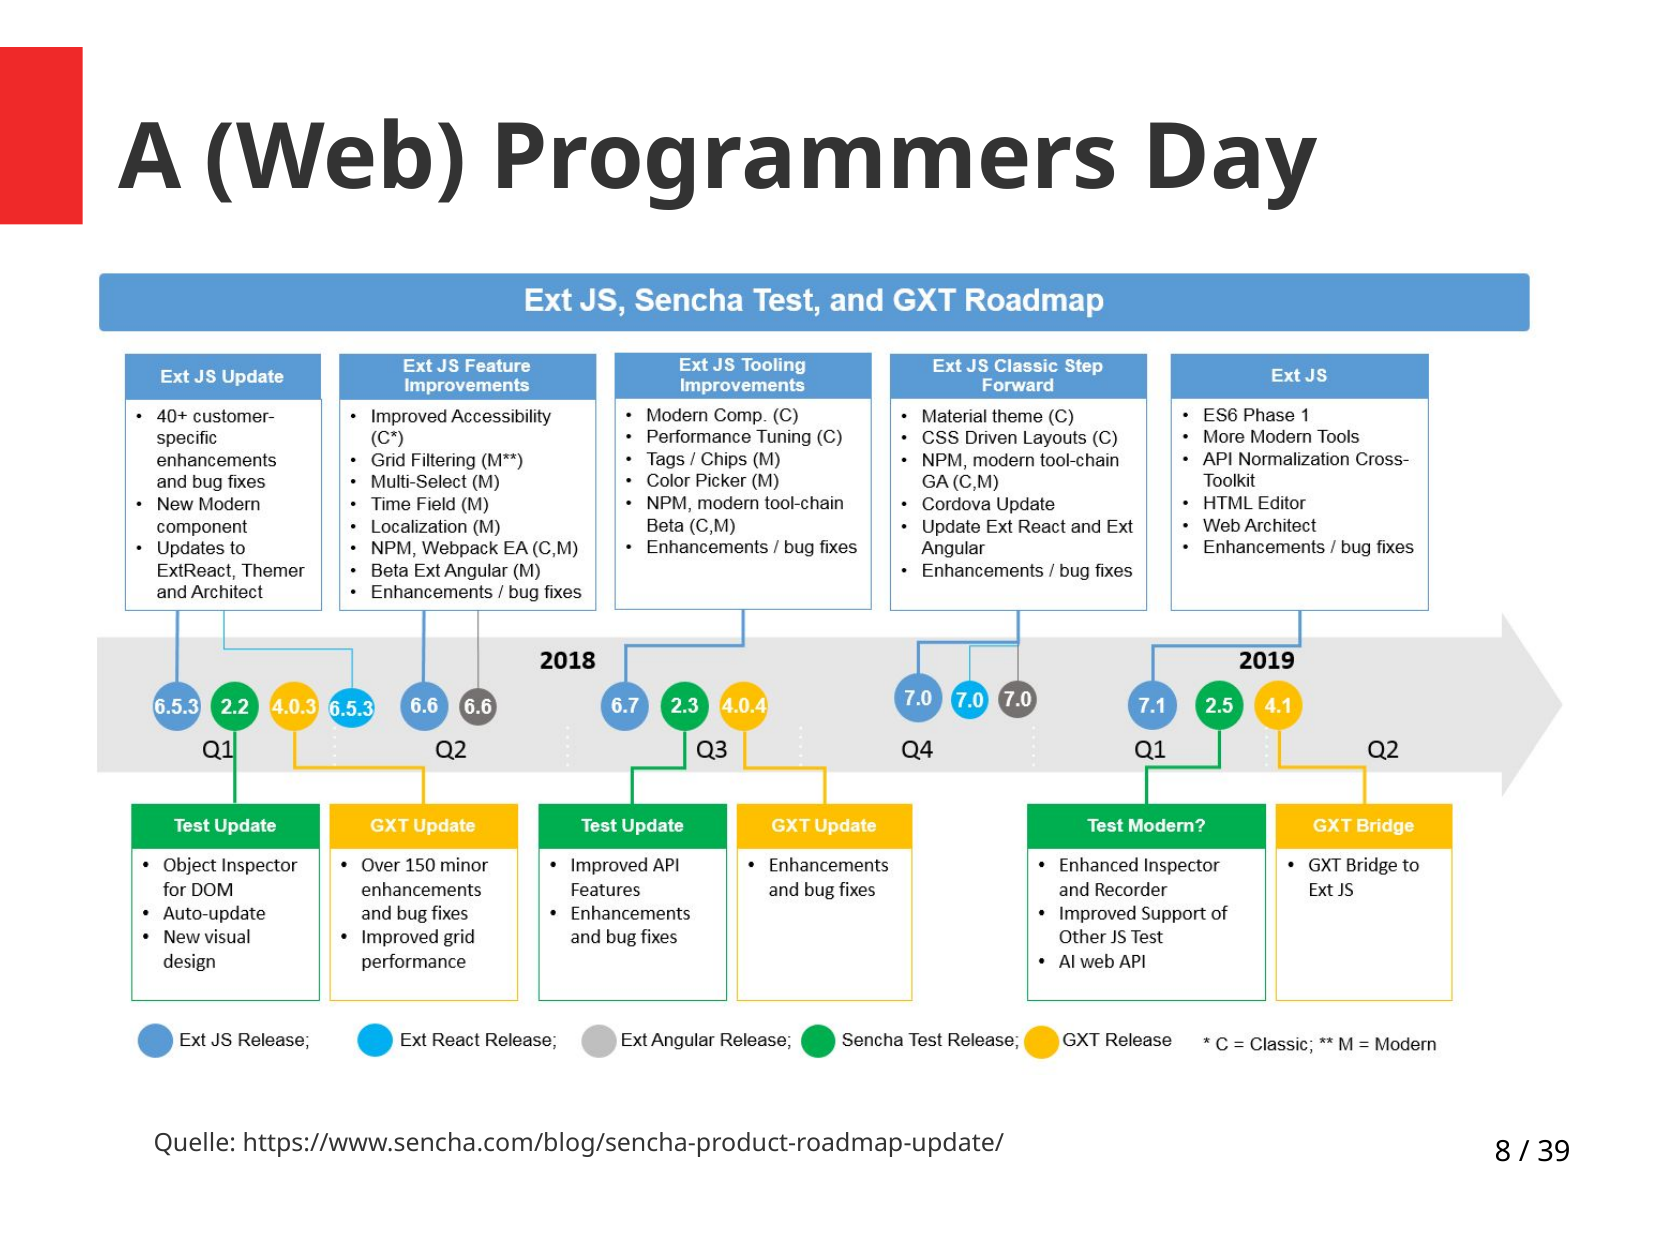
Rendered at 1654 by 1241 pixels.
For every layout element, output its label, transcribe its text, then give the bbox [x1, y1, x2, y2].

list Quelle: https://www.sencha.com/blog/sencha-product-roadmap-update/ [82, 1124, 1501, 1170]
picture [96, 252, 1564, 1075]
title A (Web) Programmers Day [118, 49, 1571, 257]
